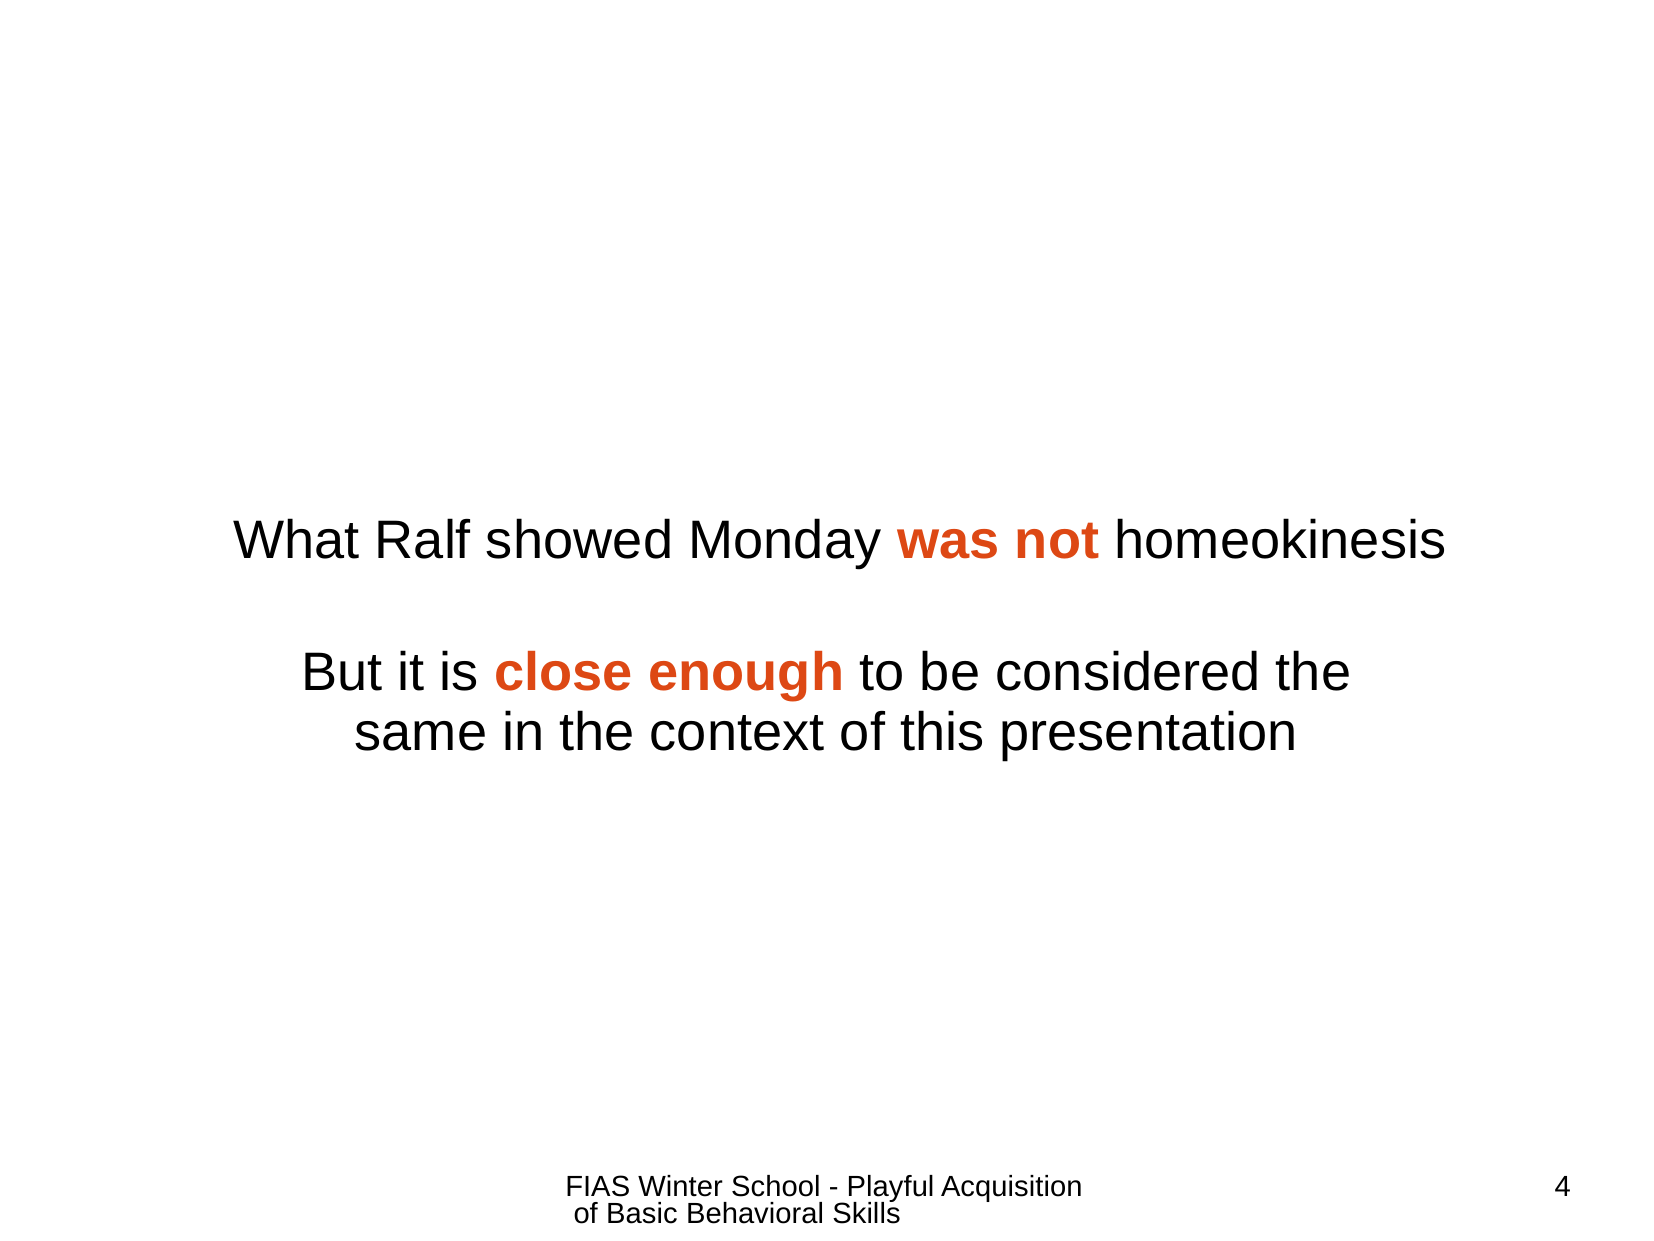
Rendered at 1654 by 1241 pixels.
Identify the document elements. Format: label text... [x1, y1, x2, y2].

text_box But it is close enough to be considered the same in the context of this presentation [275, 641, 1378, 763]
text_box What Ralf showed Monday was not homeokinesis [120, 480, 1561, 601]
